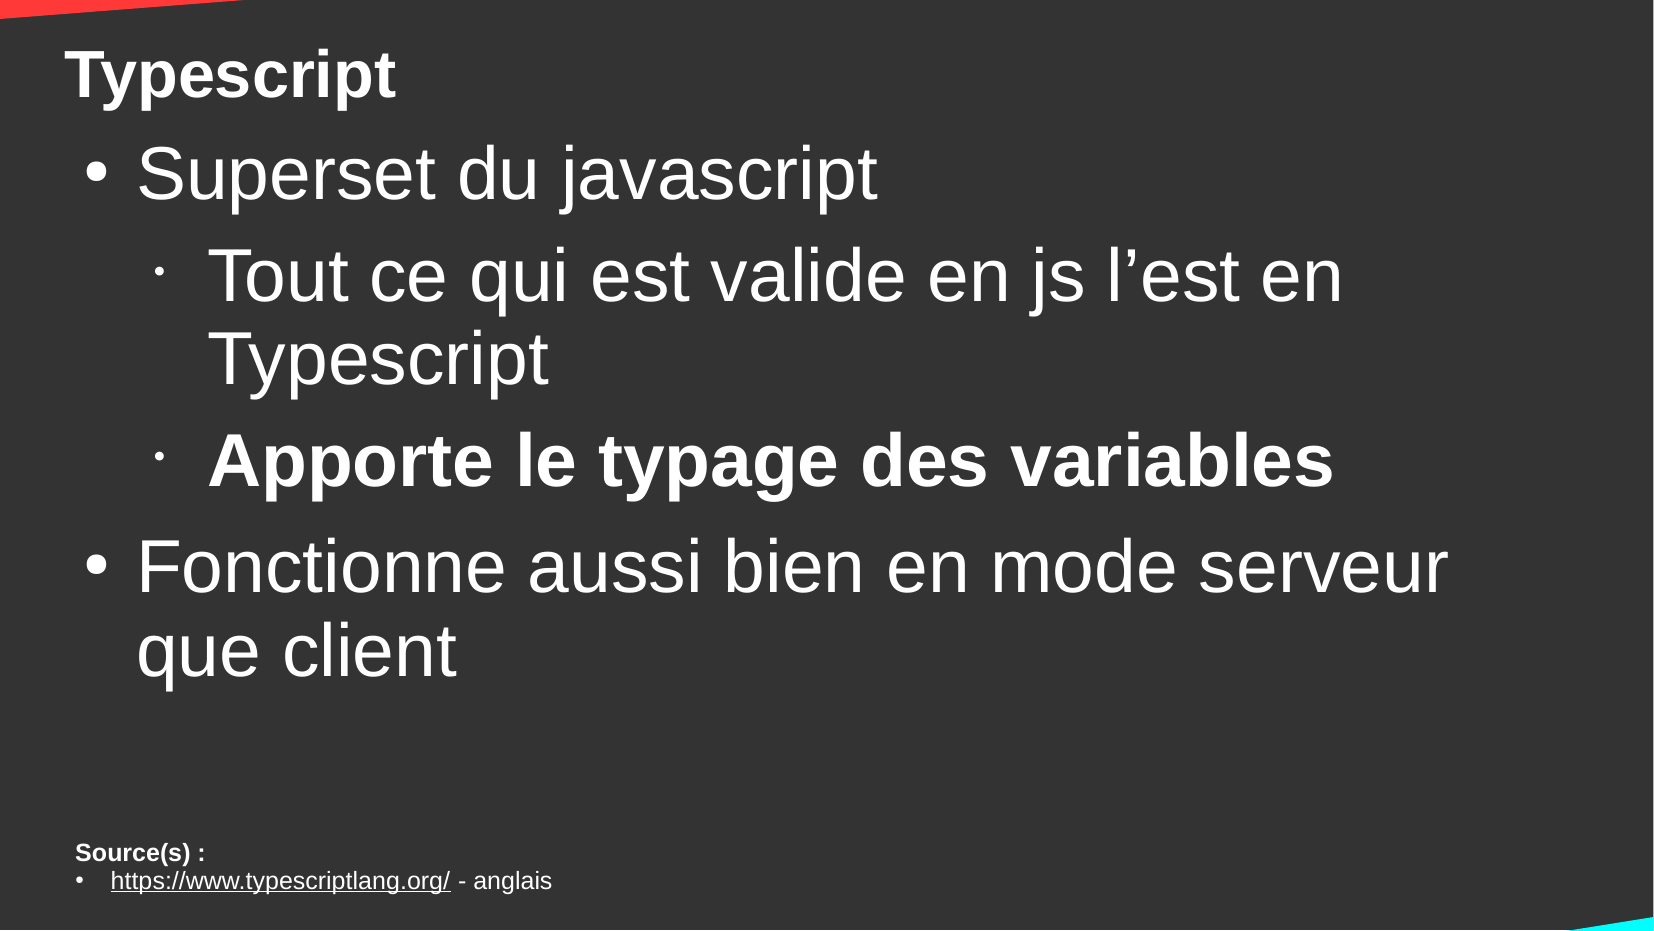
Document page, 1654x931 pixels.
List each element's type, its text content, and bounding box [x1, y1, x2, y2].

text_box [1566, 916, 1654, 931]
text_box Source(s) : https://www.typescriptlang.org/ - anglais [60, 793, 1546, 903]
text_box [0, 0, 245, 19]
list Superset du javascript Tout ce qui est valide en js l’est en Typescript Apporte le typage des variables Fonctionne aussi bien en mode serveur que client [65, 131, 1544, 793]
title Typescript [64, 37, 1365, 113]
